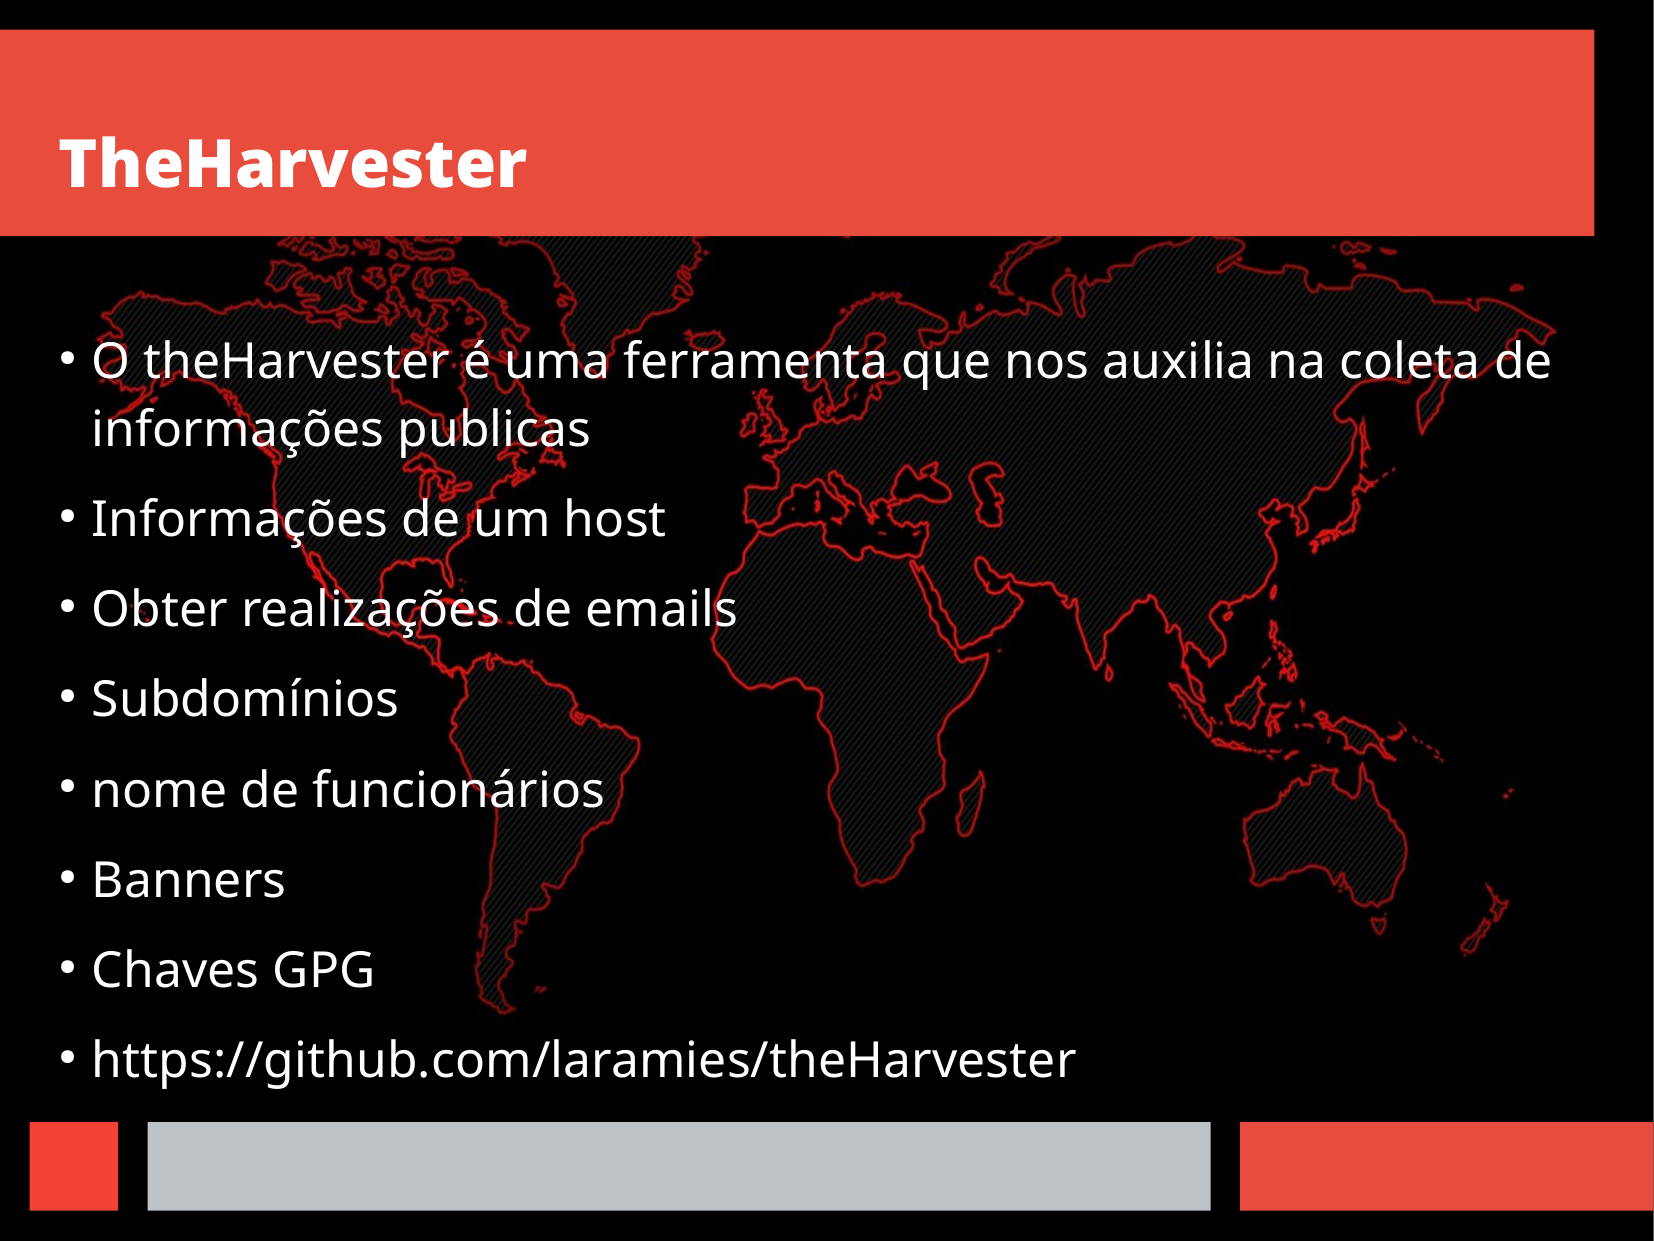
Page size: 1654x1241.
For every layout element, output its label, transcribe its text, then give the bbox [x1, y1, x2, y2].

list O theHarvester é uma ferramenta que nos auxilia na coleta de informações publicas Informações de um host Obter realizações de emails Subdomínios nome de funcionários Banners Chaves GPG https://github.com/laramies/theHarvester [59, 324, 1565, 1093]
picture [0, 0, 1654, 1241]
title TheHarvester [59, 59, 1595, 207]
